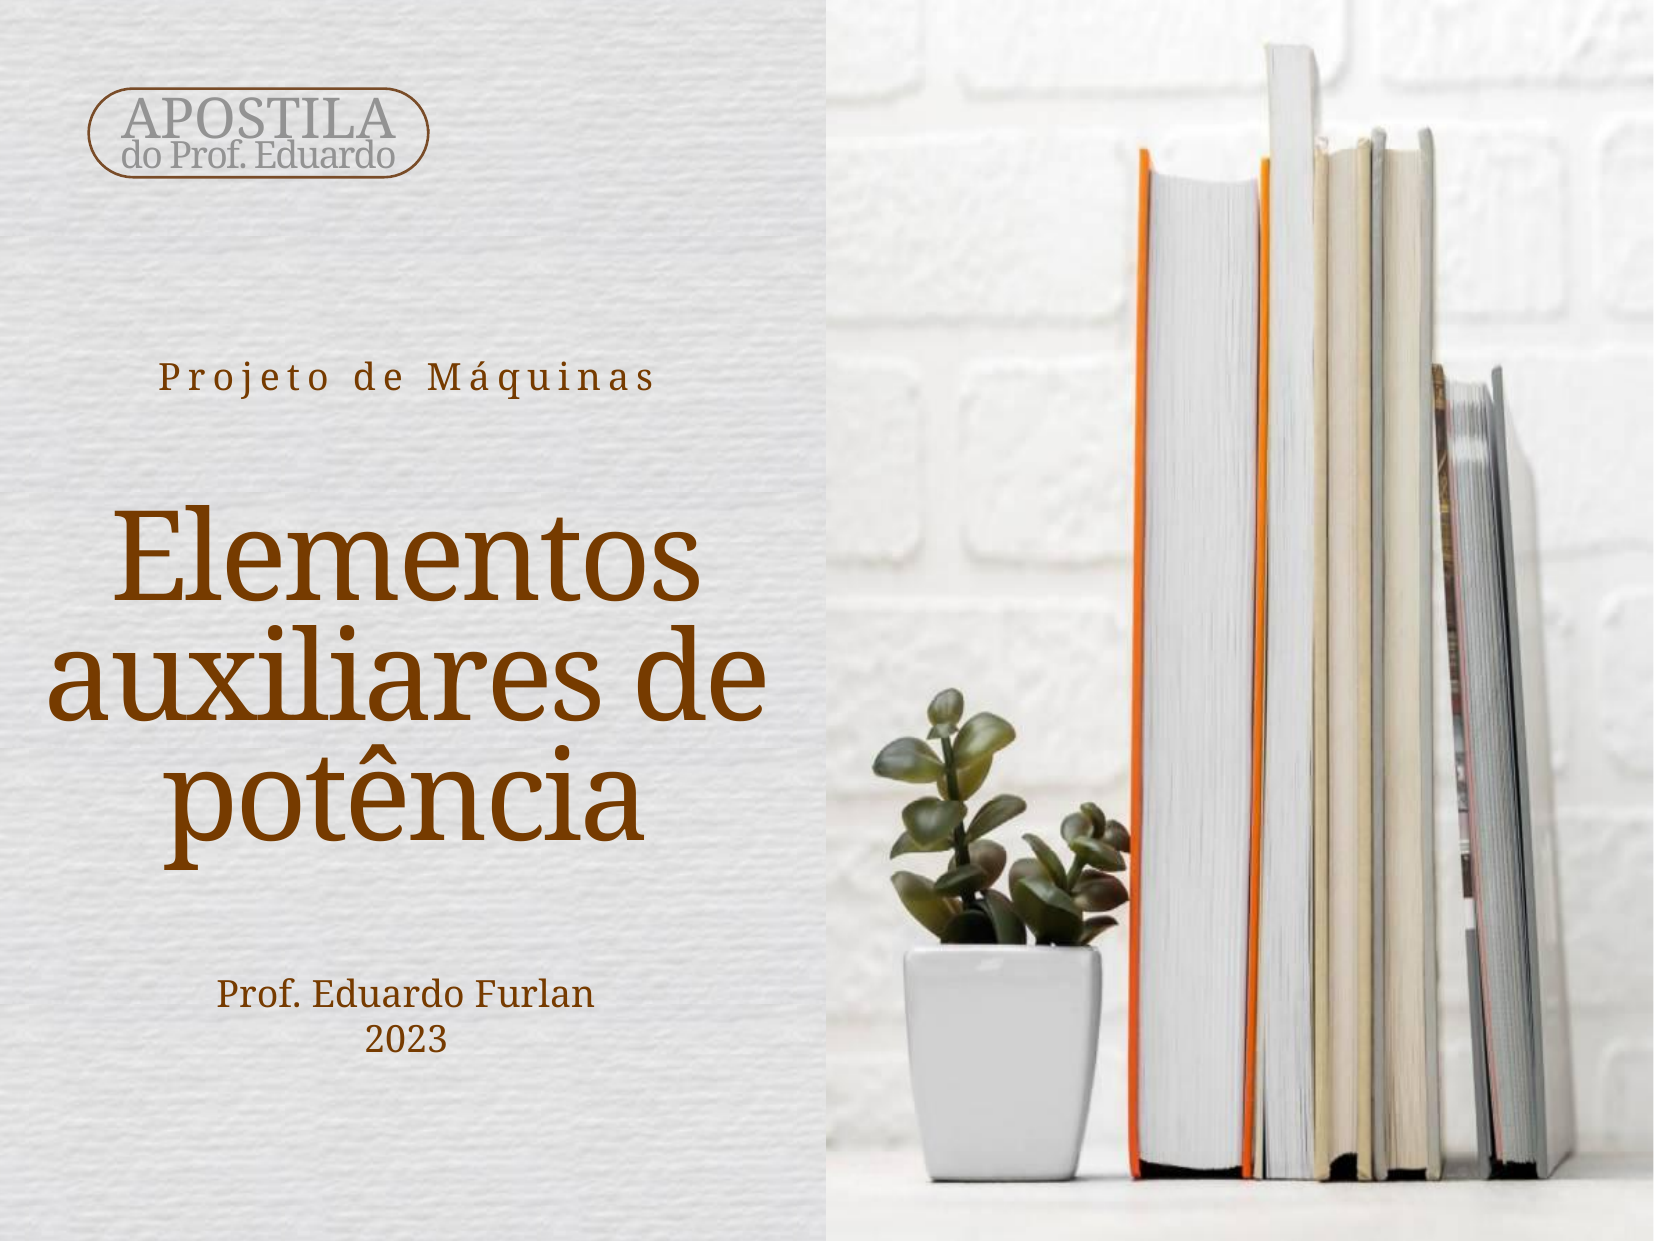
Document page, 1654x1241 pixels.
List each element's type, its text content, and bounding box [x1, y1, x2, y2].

text_box APOSTILA do Prof. Eduardo [88, 88, 429, 178]
text_box Projeto de Máquinas Elementos auxiliares de potência Prof. Eduardo Furlan 2023 [0, 354, 813, 1068]
picture [826, 0, 1654, 1241]
text_box [0, 0, 826, 1241]
